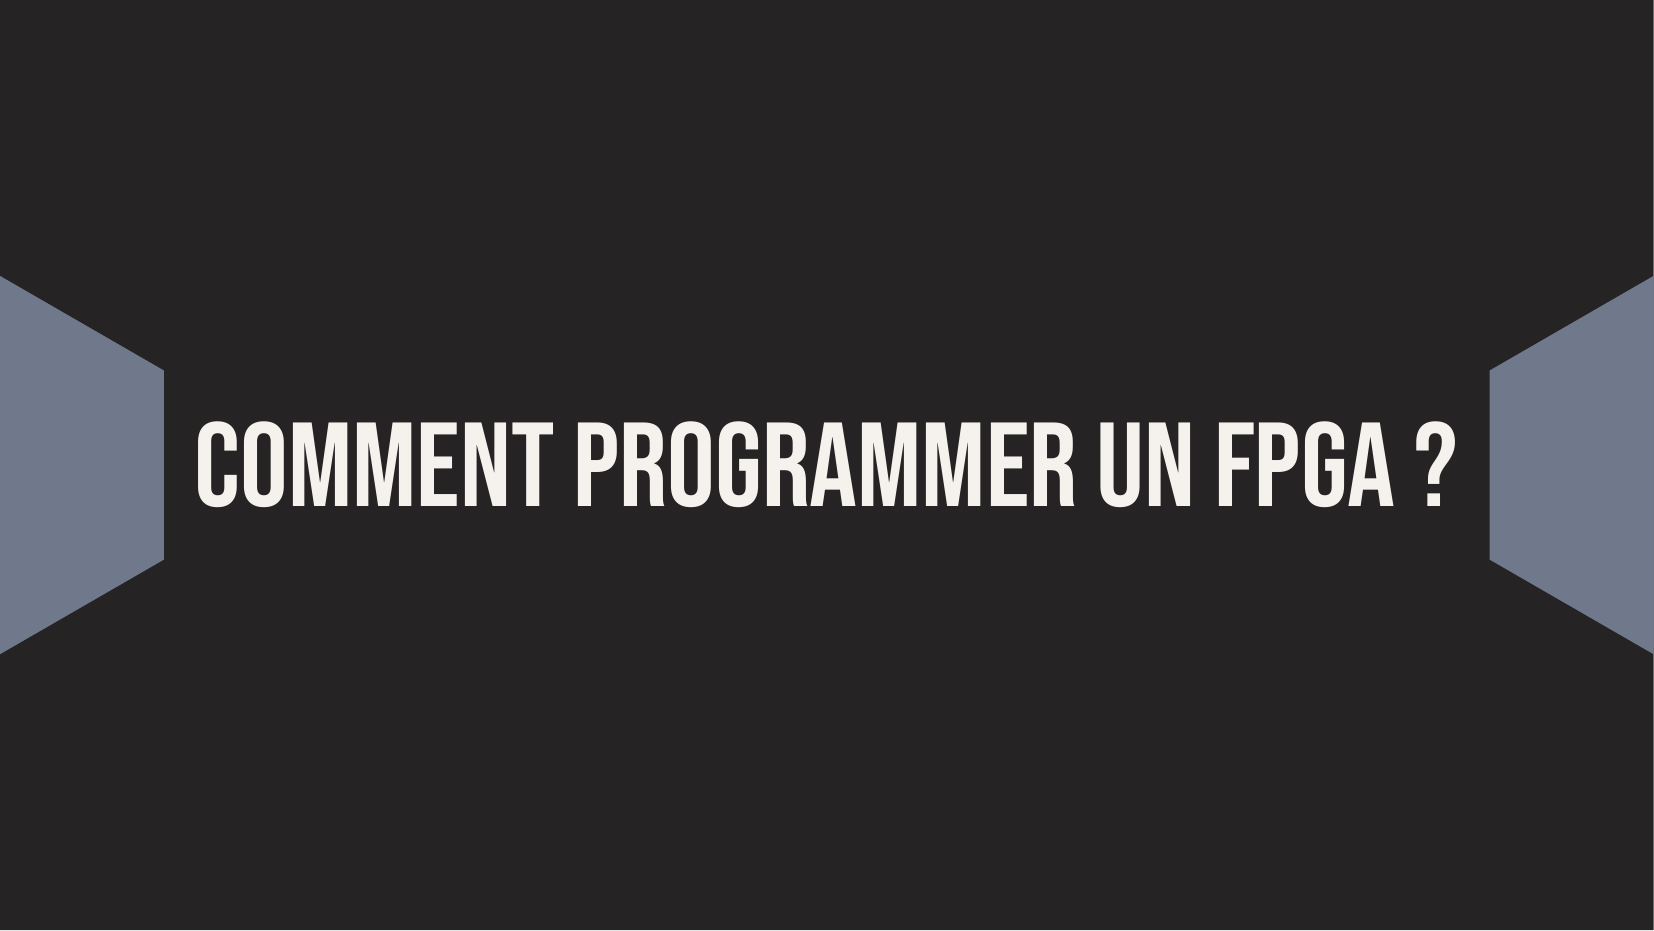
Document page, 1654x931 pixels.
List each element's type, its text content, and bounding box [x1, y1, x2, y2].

title Comment programmer un FPGA ? [174, 283, 1480, 659]
